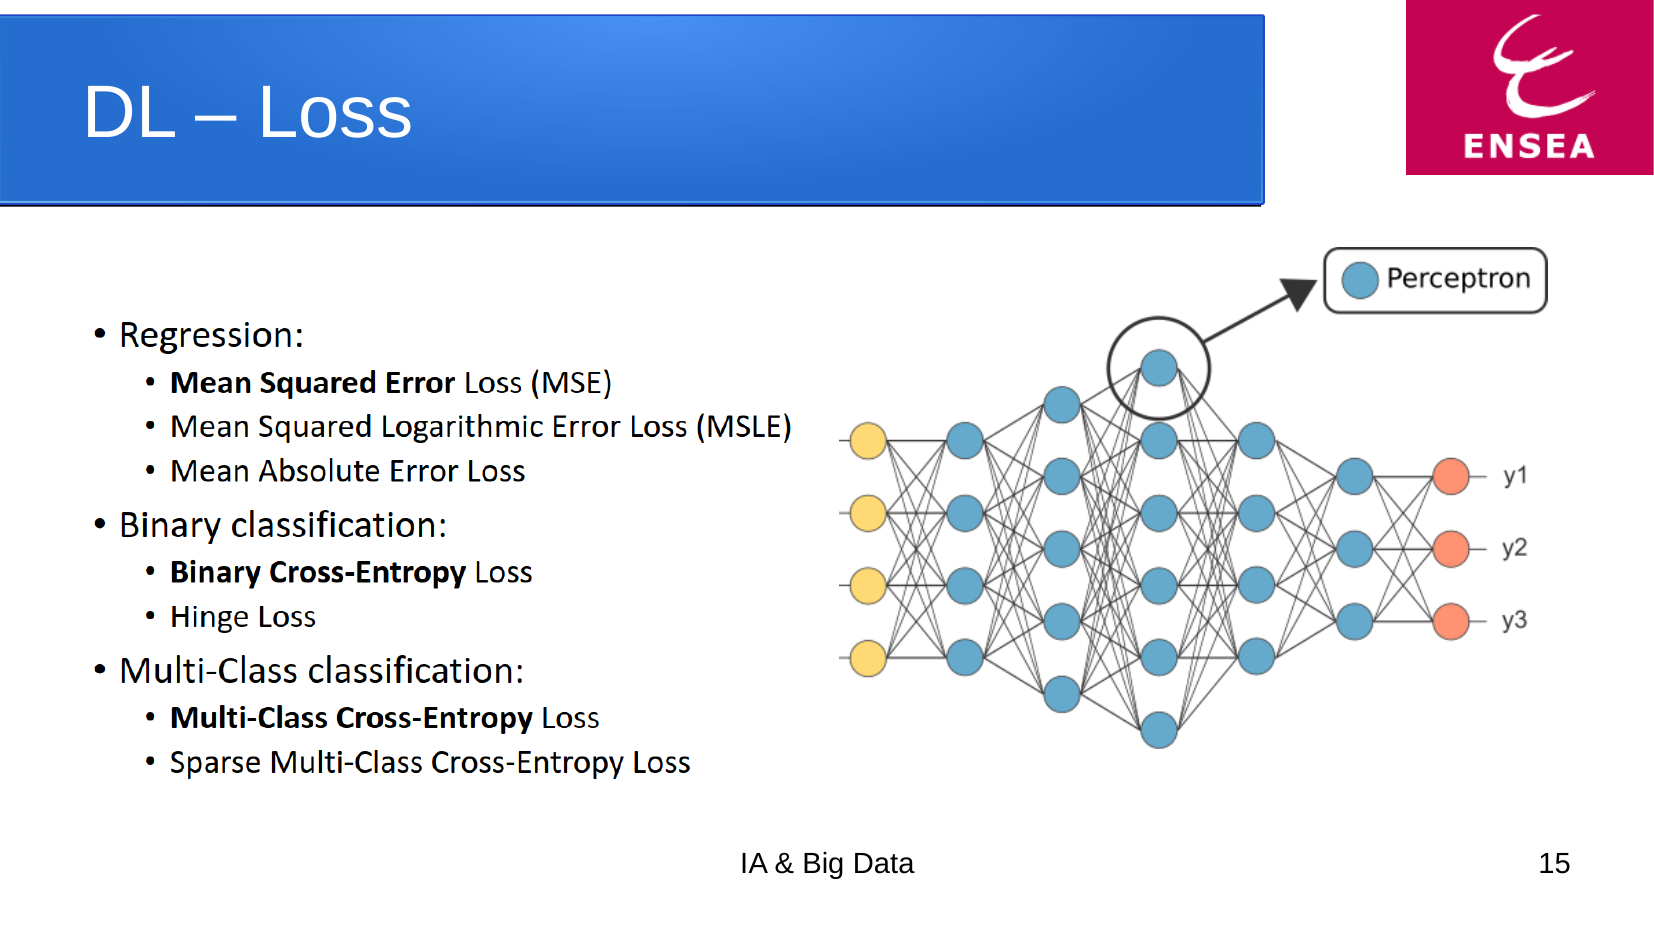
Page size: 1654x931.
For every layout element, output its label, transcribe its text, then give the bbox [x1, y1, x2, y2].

picture [47, 247, 1548, 804]
picture [1406, 0, 1654, 175]
title DL – Loss [82, 29, 1264, 196]
